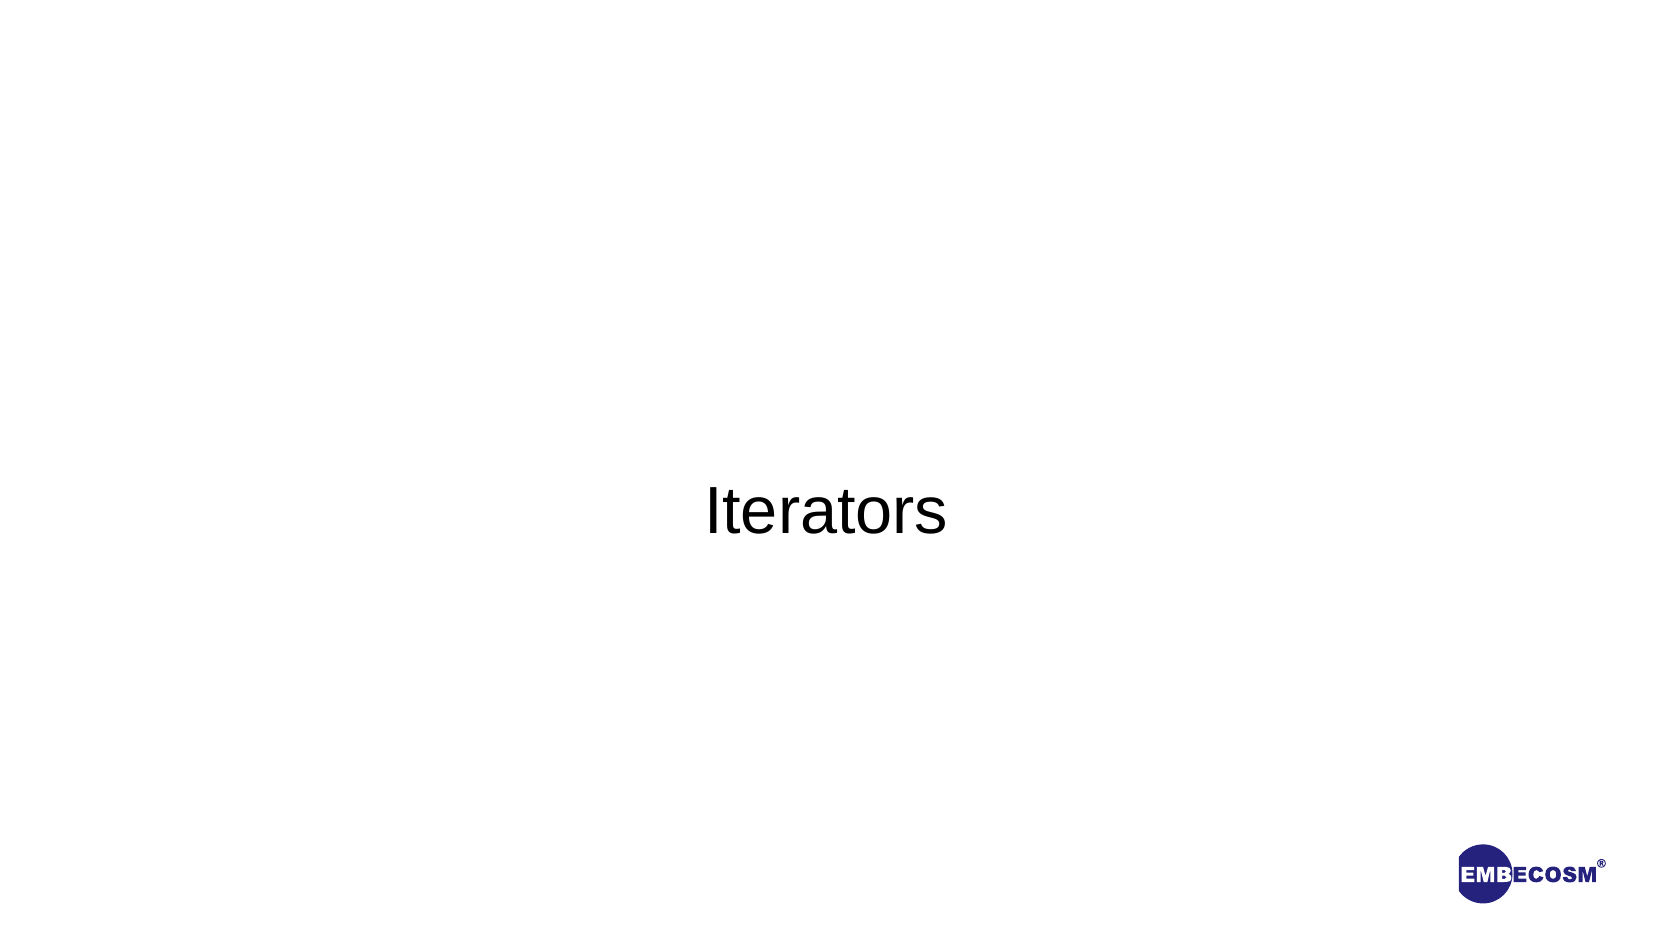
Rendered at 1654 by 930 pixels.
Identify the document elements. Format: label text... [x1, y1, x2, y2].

subtitle Iterators [94, 177, 1559, 845]
